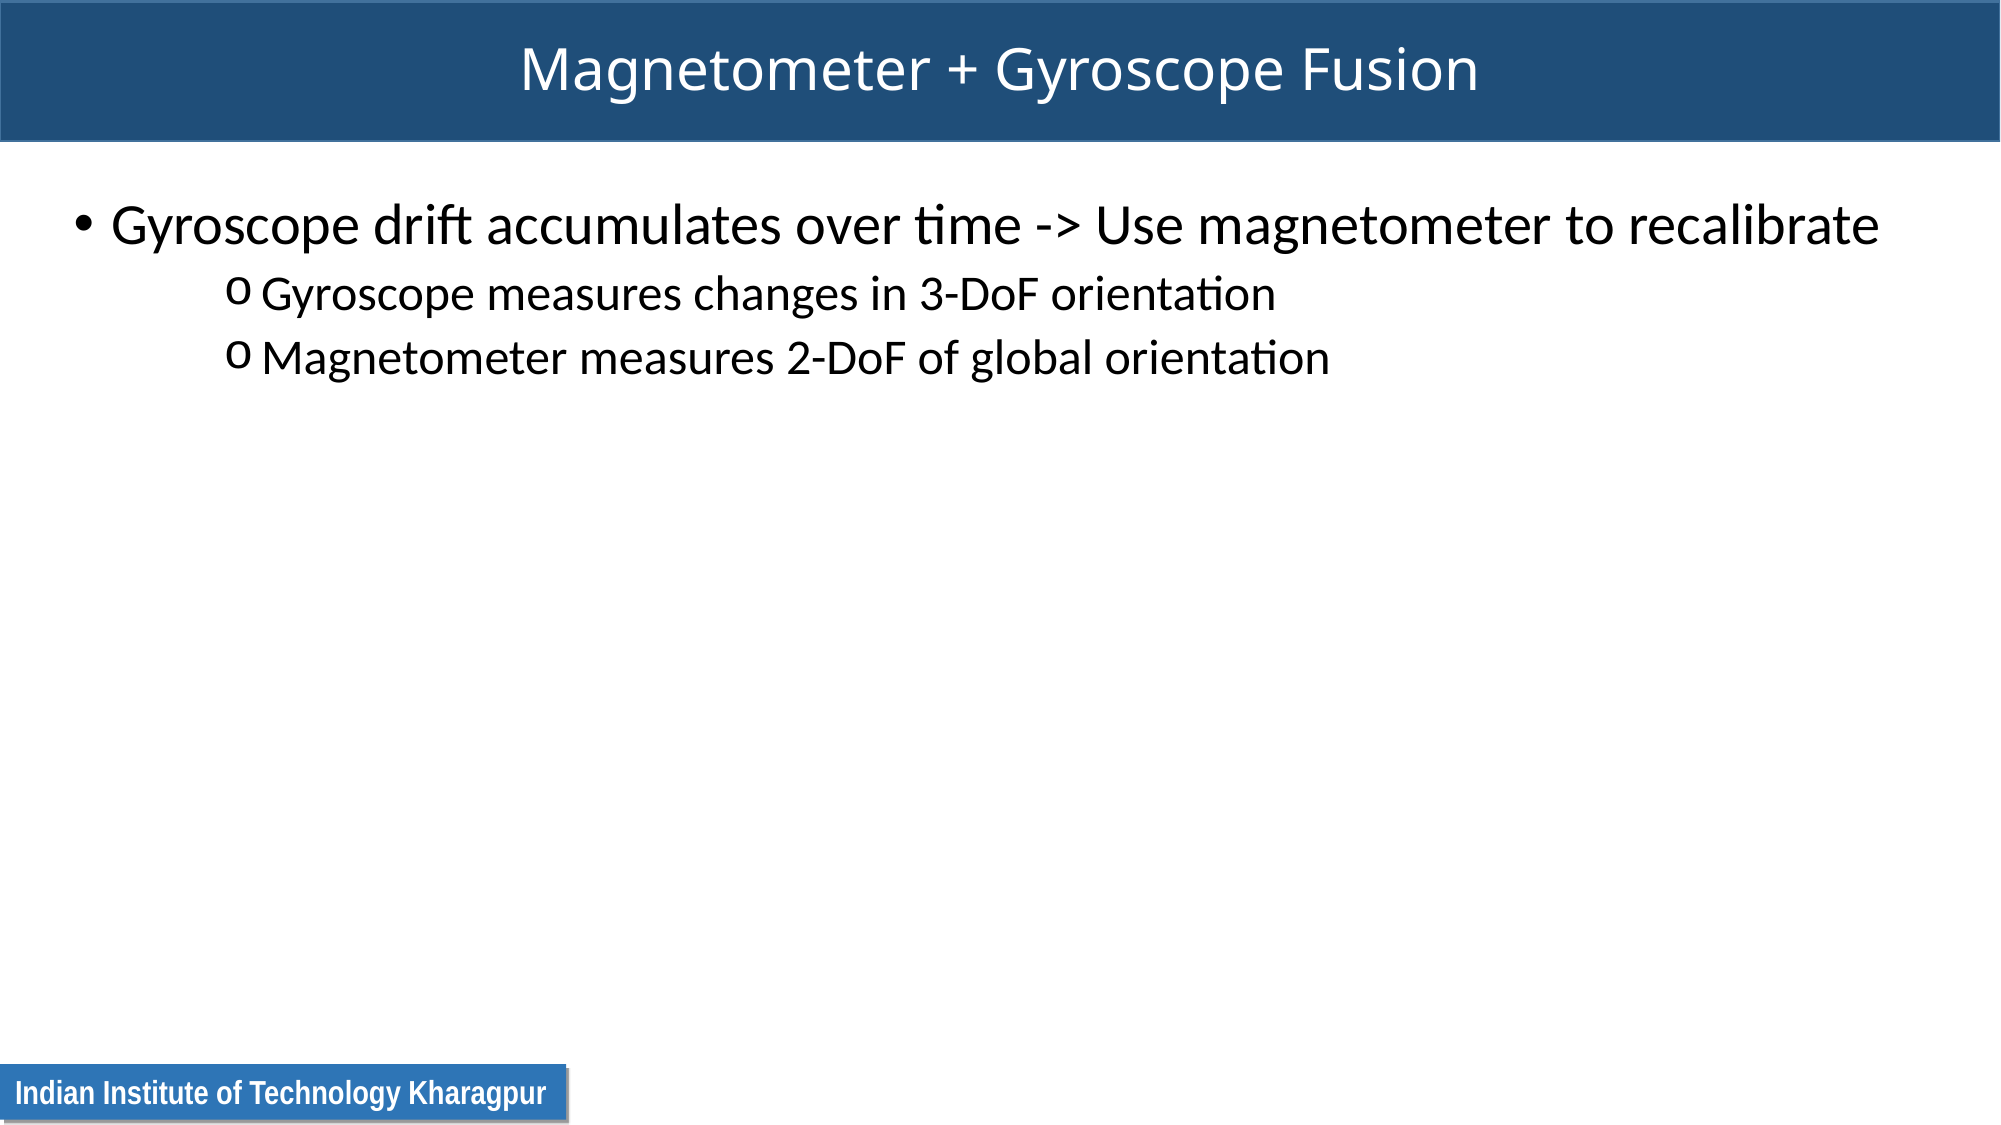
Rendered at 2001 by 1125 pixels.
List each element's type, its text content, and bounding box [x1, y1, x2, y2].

list Gyroscope drift accumulates over time -> Use magnetometer to recalibrate Gyroscope measures changes in 3-DoF orientation Magnetometer measures 2-DoF of global orientation [58, 186, 1954, 1065]
title Magnetometer + Gyroscope Fusion [0, 1, 2000, 141]
